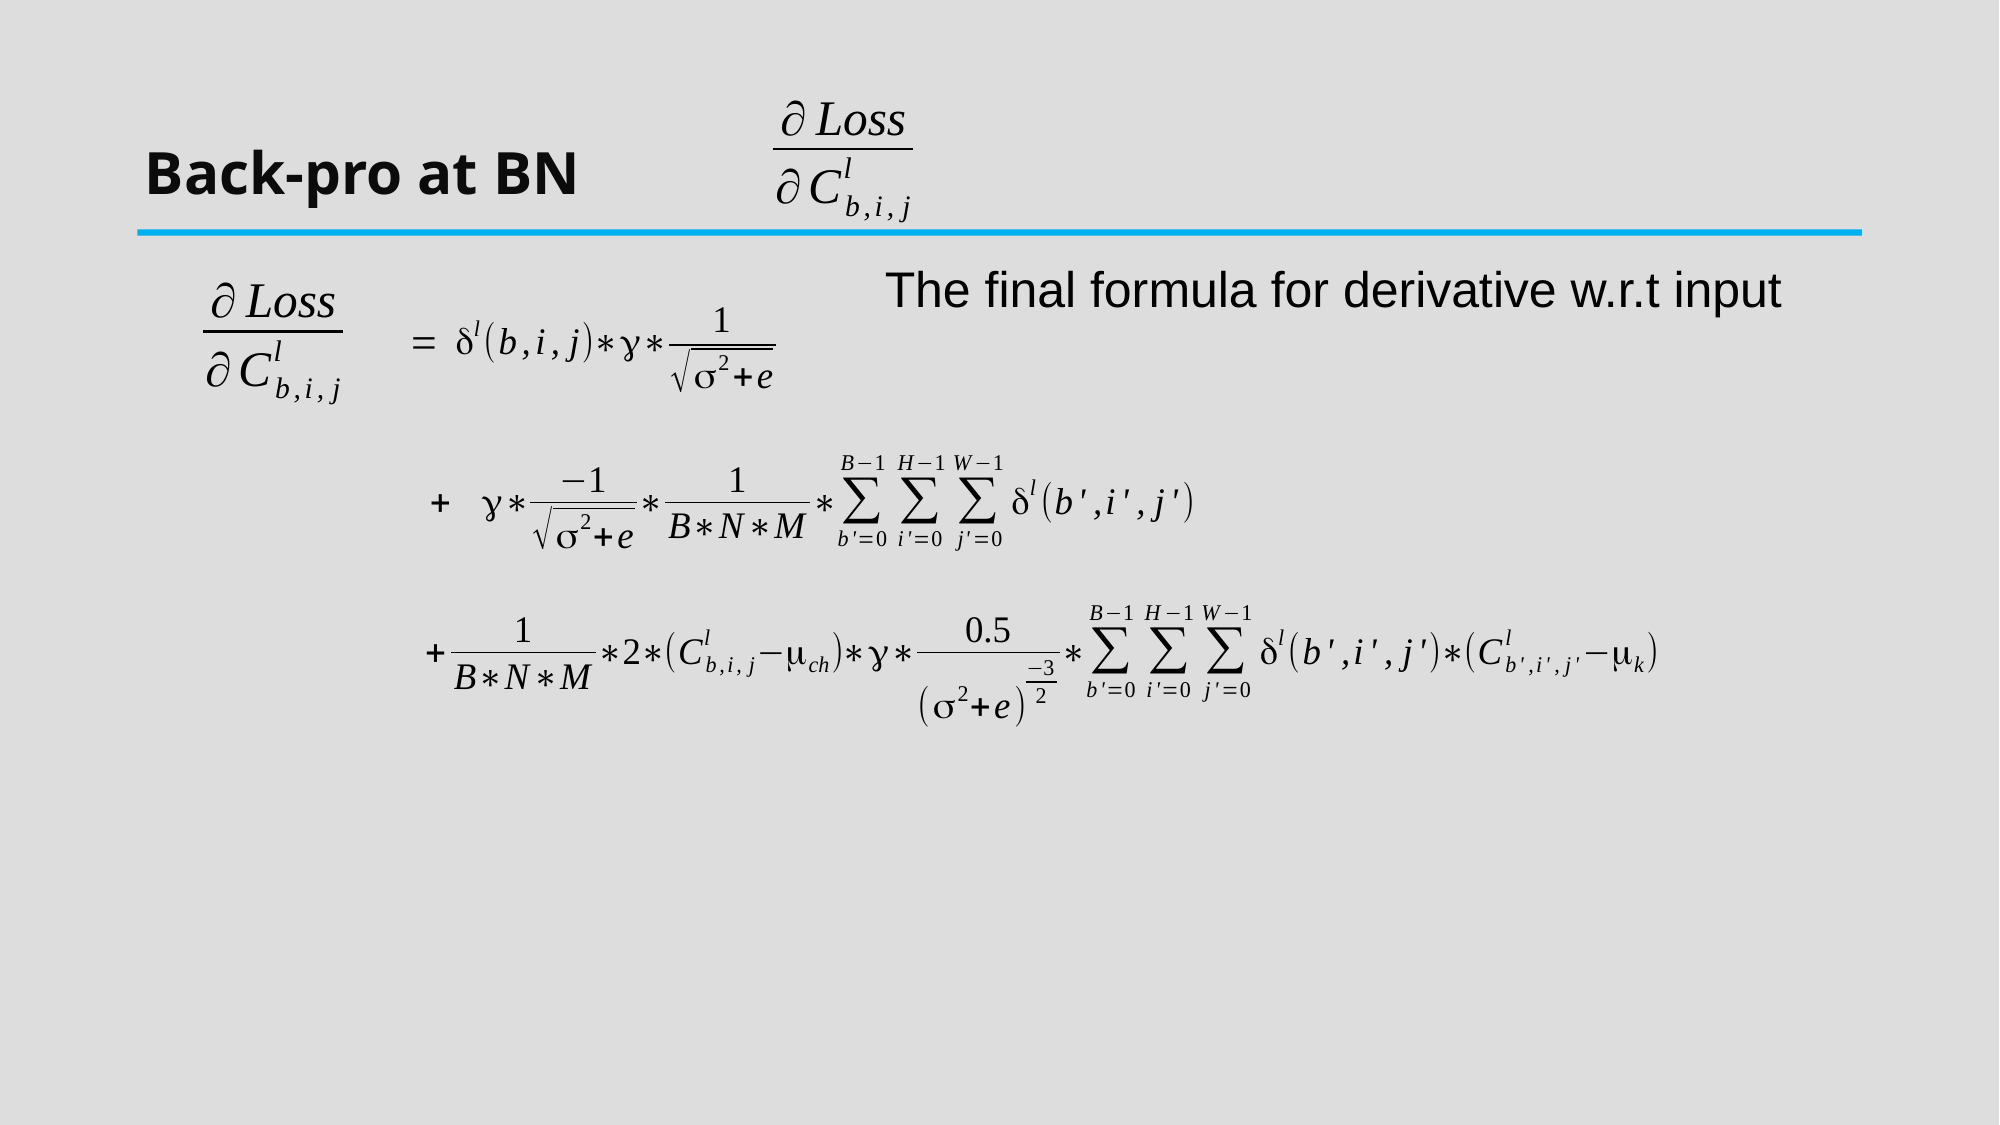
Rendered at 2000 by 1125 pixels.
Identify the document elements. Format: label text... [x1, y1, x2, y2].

chart [765, 90, 922, 223]
chart [418, 450, 1201, 556]
chart [414, 600, 1666, 731]
title Back-pro at BN [137, 108, 1863, 233]
text_box The final formula for derivative w.r.t input [870, 254, 1846, 382]
chart [195, 272, 352, 405]
chart [395, 299, 784, 398]
